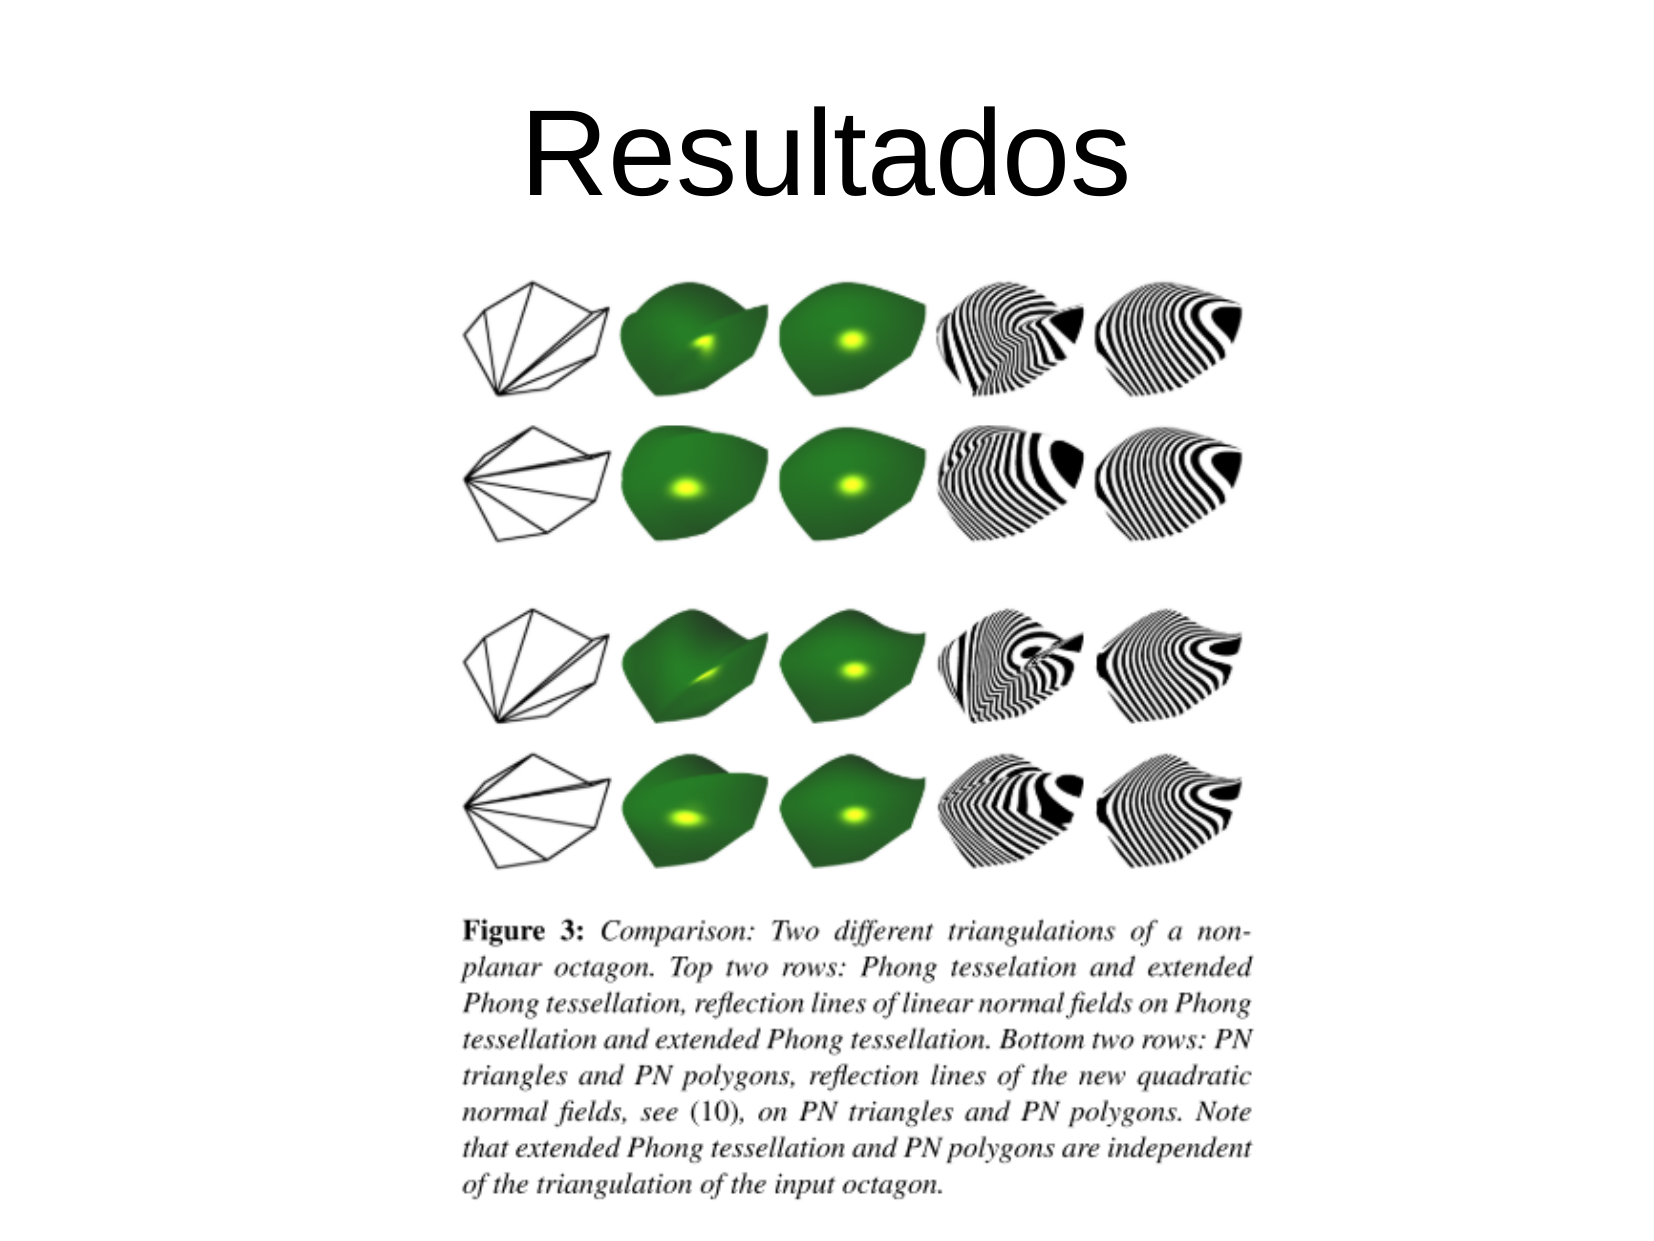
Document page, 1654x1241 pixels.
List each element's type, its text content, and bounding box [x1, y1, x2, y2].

title Resultados [82, 49, 1571, 257]
picture [437, 256, 1276, 1207]
